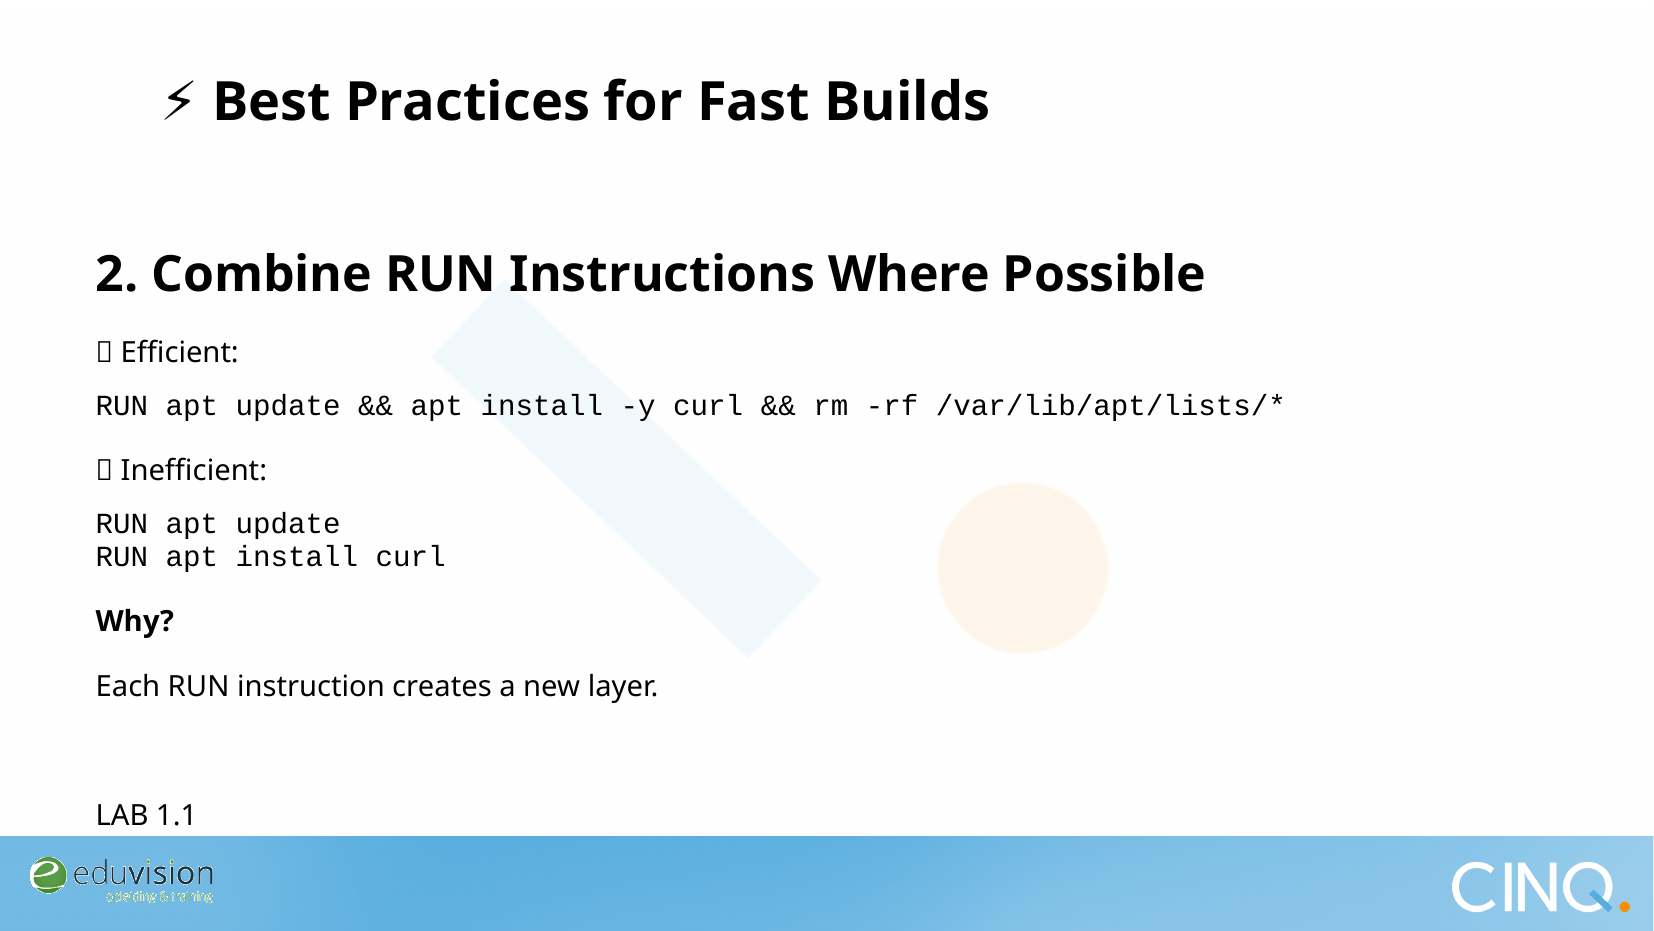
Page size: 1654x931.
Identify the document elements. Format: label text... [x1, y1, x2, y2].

list ⚡️ Best Practices for Fast Builds [81, 59, 1625, 105]
picture [0, 6, 1654, 931]
text_box 2. Combine RUN Instructions Where Possible ✅ Efficient: RUN apt update && apt install -y curl && rm -rf /var/lib/apt/lists/* ❌ Inefficient: RUN apt update RUN apt install curl Why? Each RUN instruction creates a new layer. LAB 1.1 [80, 230, 1625, 931]
